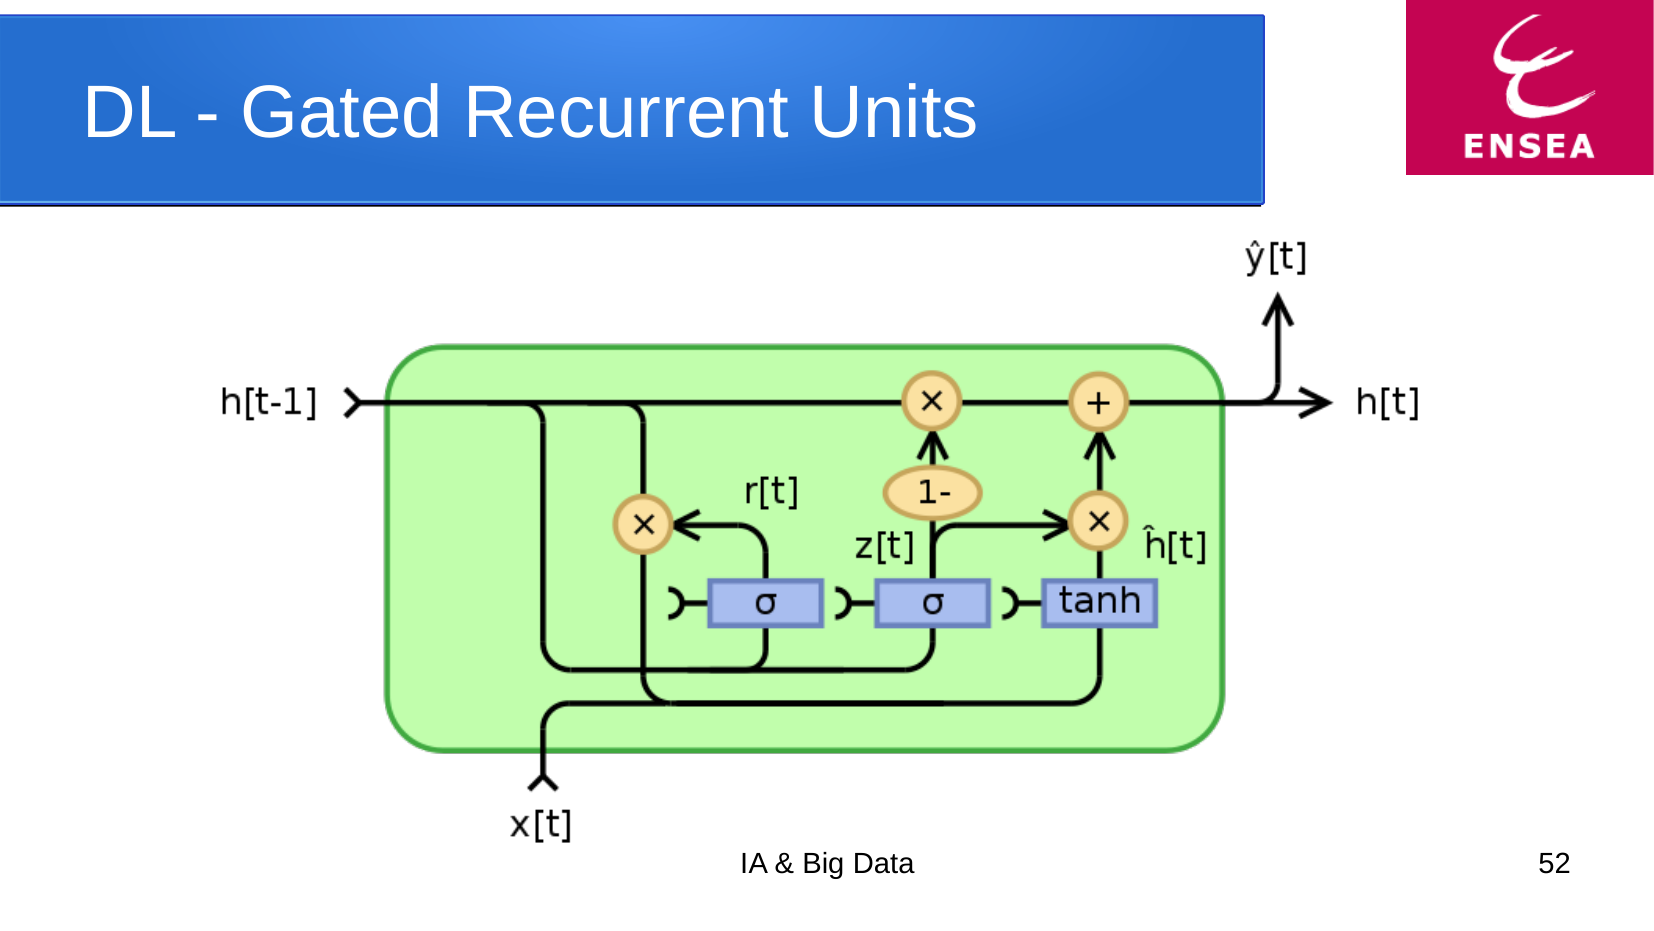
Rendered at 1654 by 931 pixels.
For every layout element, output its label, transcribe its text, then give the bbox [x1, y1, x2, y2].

picture [212, 236, 1432, 846]
picture [1406, 0, 1654, 175]
title DL - Gated Recurrent Units [82, 35, 1235, 189]
